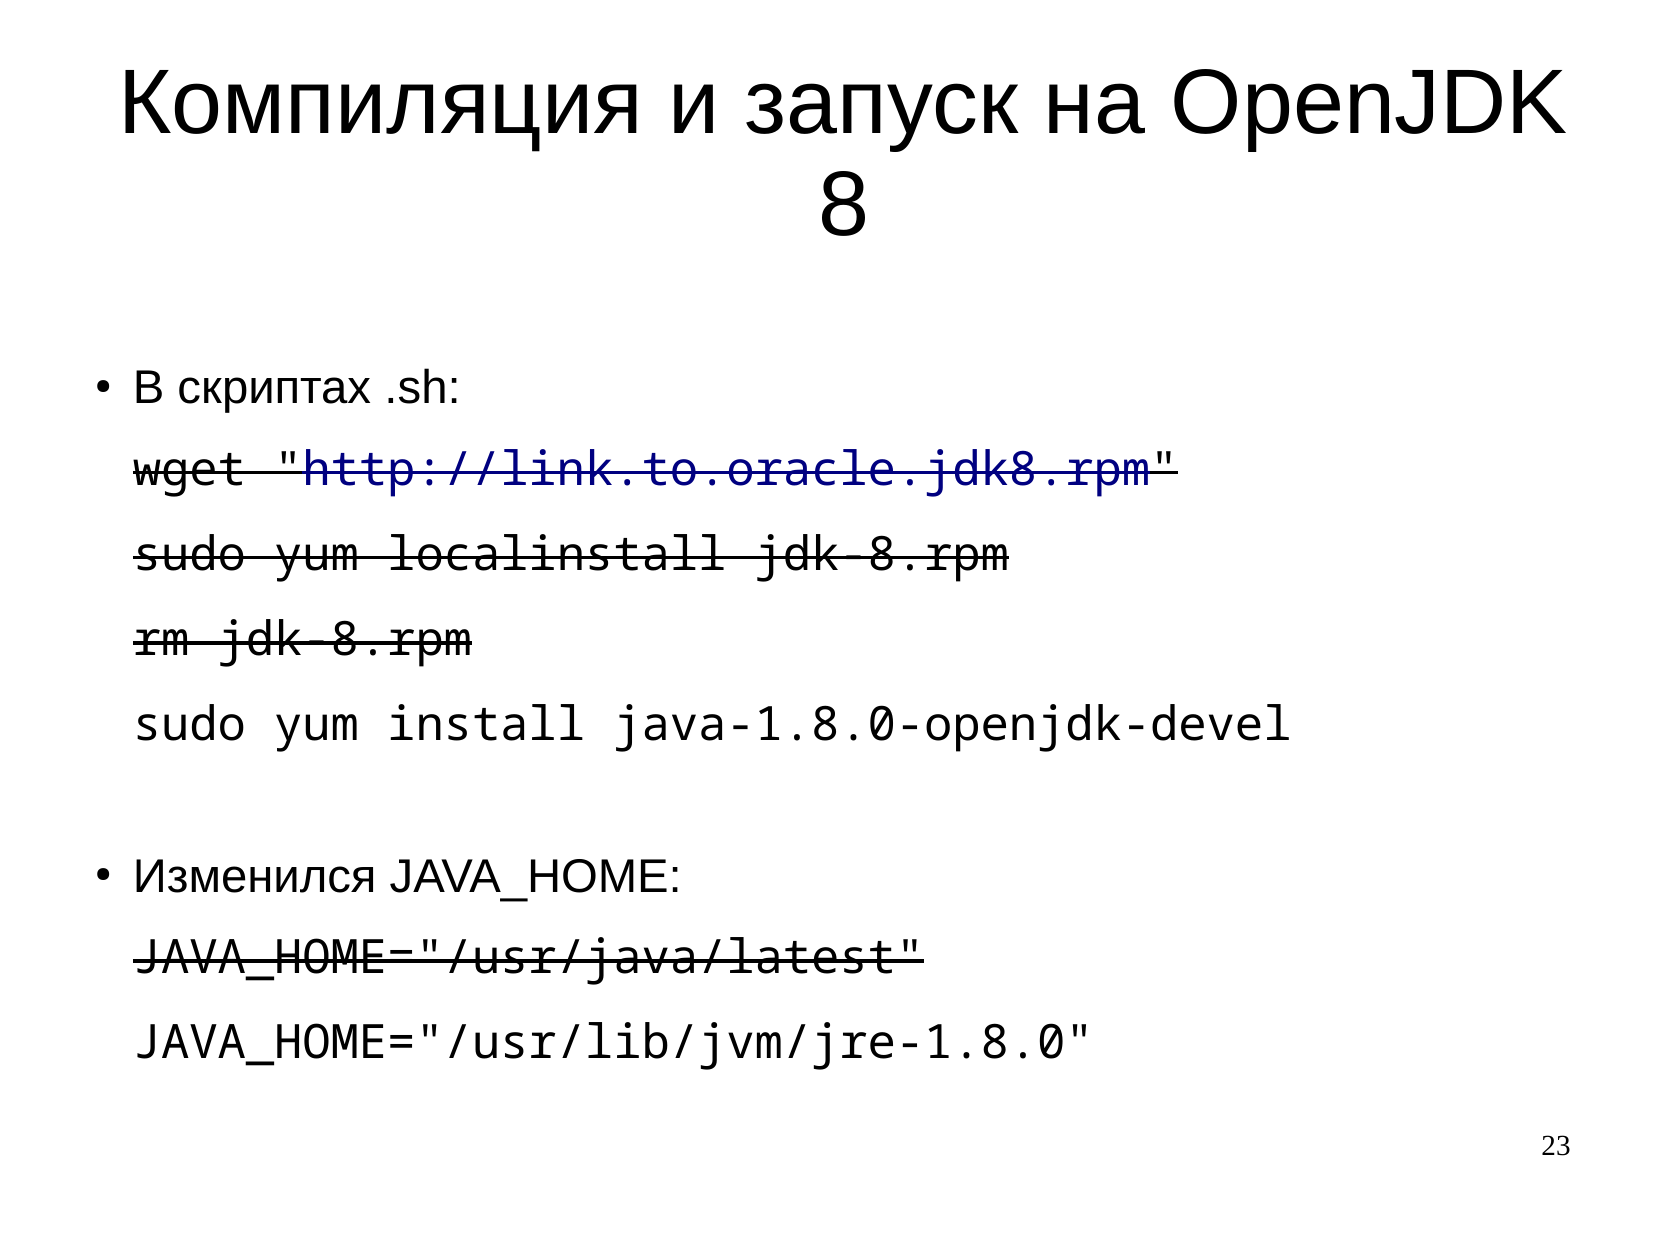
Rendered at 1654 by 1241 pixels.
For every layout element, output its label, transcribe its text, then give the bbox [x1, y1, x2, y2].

title Компиляция и запуск на OpenJDK 8 [82, 49, 1571, 257]
list В скриптах .sh: wget "http://link.to.oracle.jdk8.rpm" sudo yum localinstall jdk-8.rpm rm jdk-8.rpm sudo yum install java-1.8.0-openjdk-devel Изменился JAVA_HOME: JAVA_HOME="/usr/java/latest" JAVA_HOME="/usr/lib/jvm/jre-1.8.0" [82, 361, 1571, 1081]
